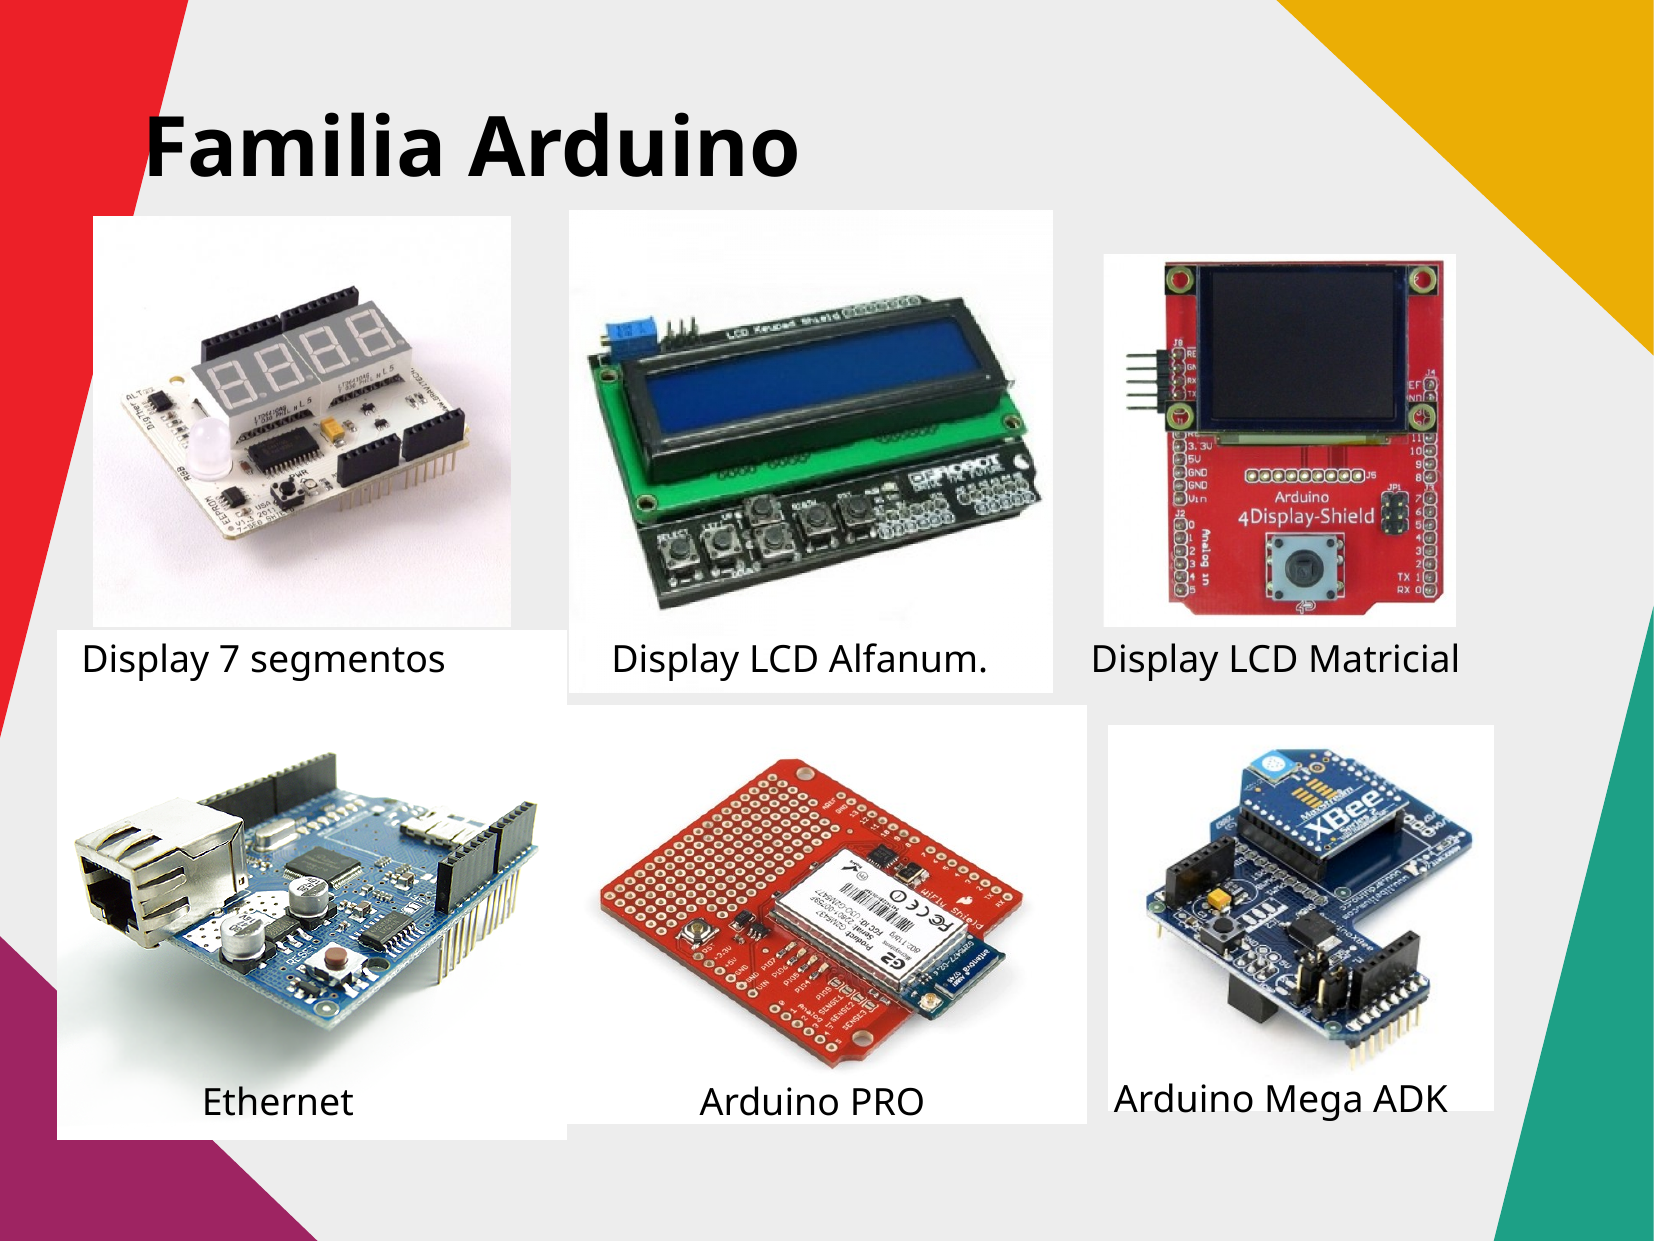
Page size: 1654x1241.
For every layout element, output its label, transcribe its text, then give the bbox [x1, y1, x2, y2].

picture [93, 216, 511, 627]
picture [569, 210, 1053, 694]
text_box Display 7 segmentos [66, 627, 533, 694]
text_box Arduino PRO [684, 1070, 977, 1137]
picture [1103, 254, 1456, 627]
picture [57, 630, 1087, 1140]
text_box Display LCD Alfanum. [596, 627, 1078, 694]
text_box Display LCD Matricial [1078, 627, 1549, 694]
picture [1108, 725, 1494, 1068]
text_box Arduino Mega ADK [1099, 1068, 1519, 1135]
text_box Ethernet [187, 1070, 398, 1137]
text_box Familia Arduino [134, 40, 1003, 201]
